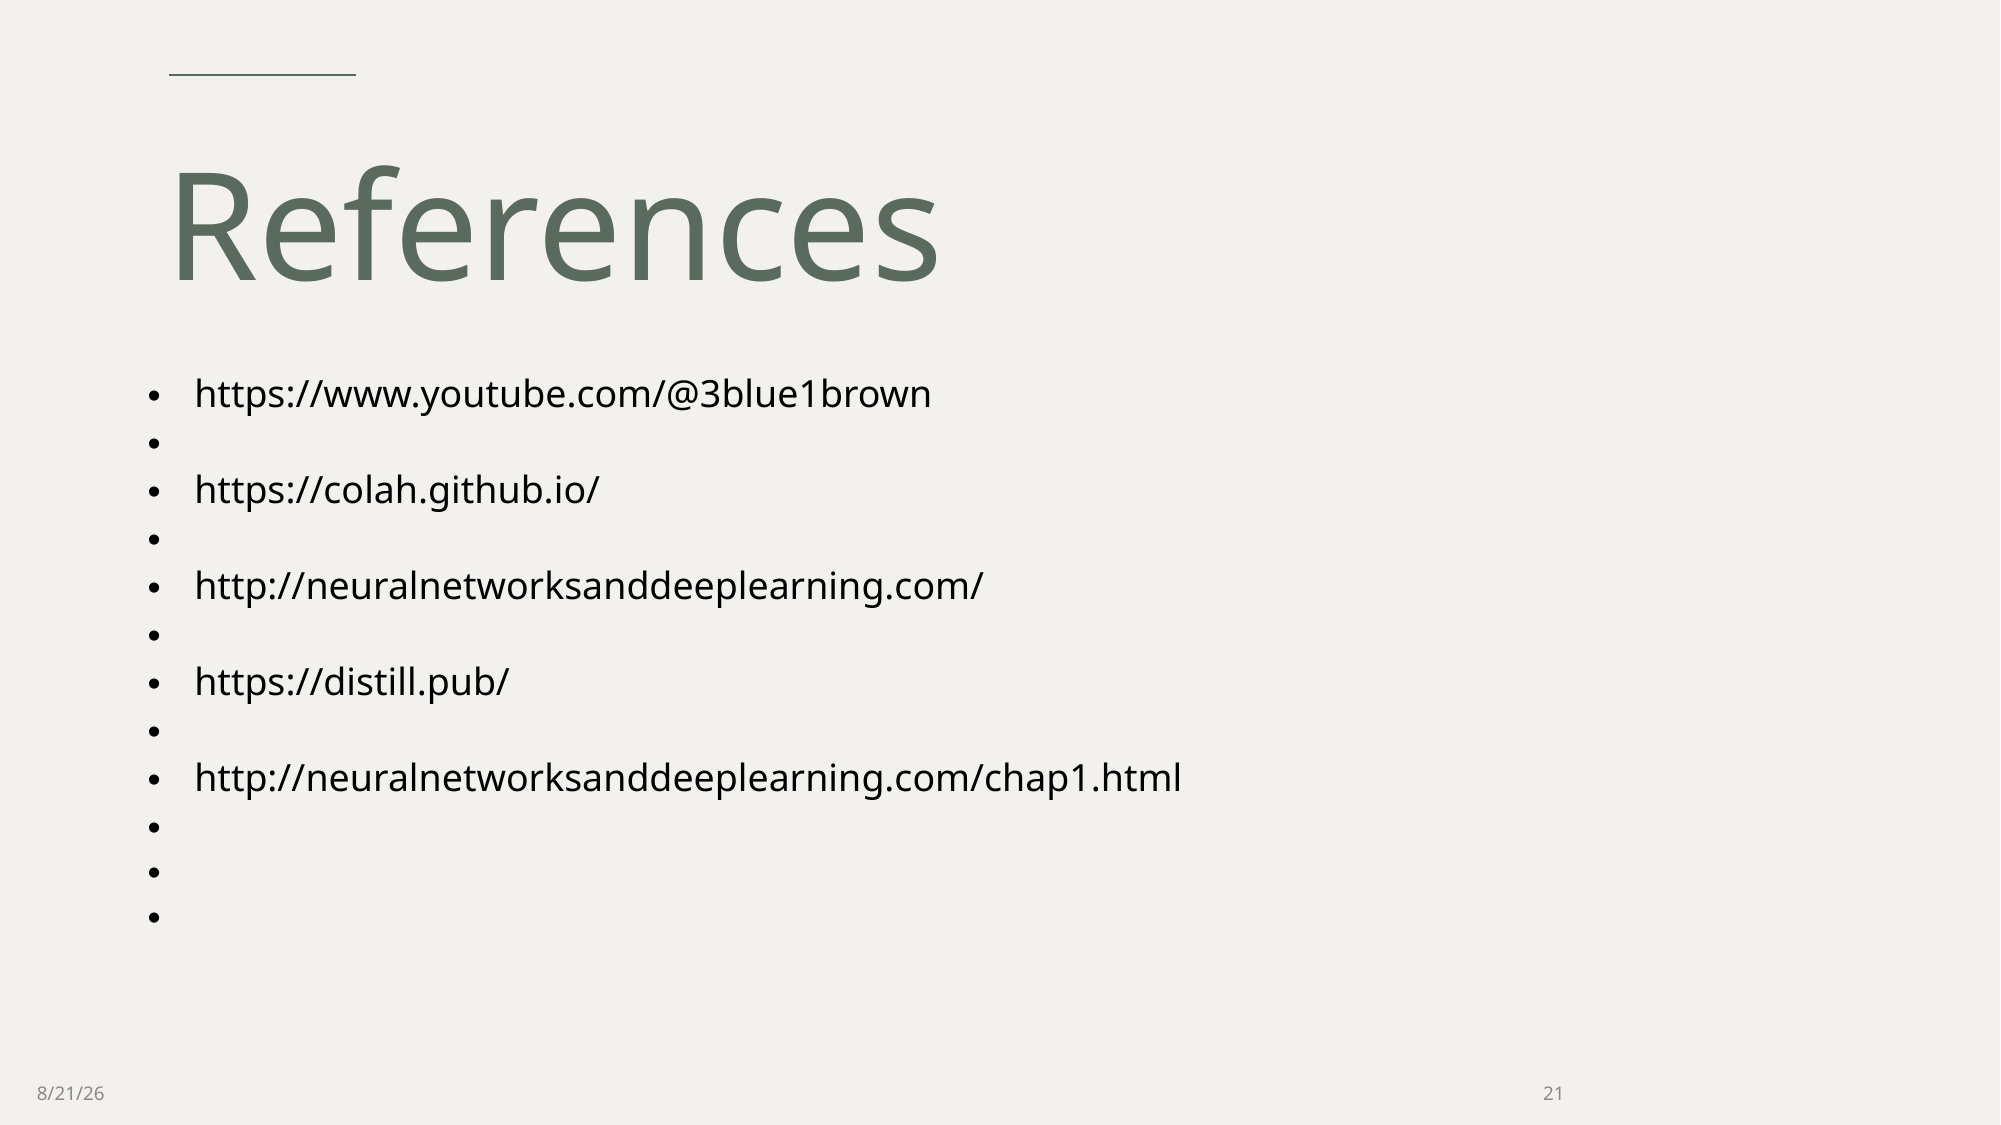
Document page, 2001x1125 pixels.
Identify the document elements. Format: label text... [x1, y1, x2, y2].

text_box https://www.youtube.com/@3blue1brown https://colah.github.io/ http://neuralnetworksanddeeplearning.com/ https://distill.pub/ http://neuralnetworksanddeeplearning.com/chap1.html [132, 362, 1867, 923]
title References [150, 143, 1246, 362]
slide_number [21, 1064, 472, 1124]
slide_number [1528, 1064, 1979, 1124]
